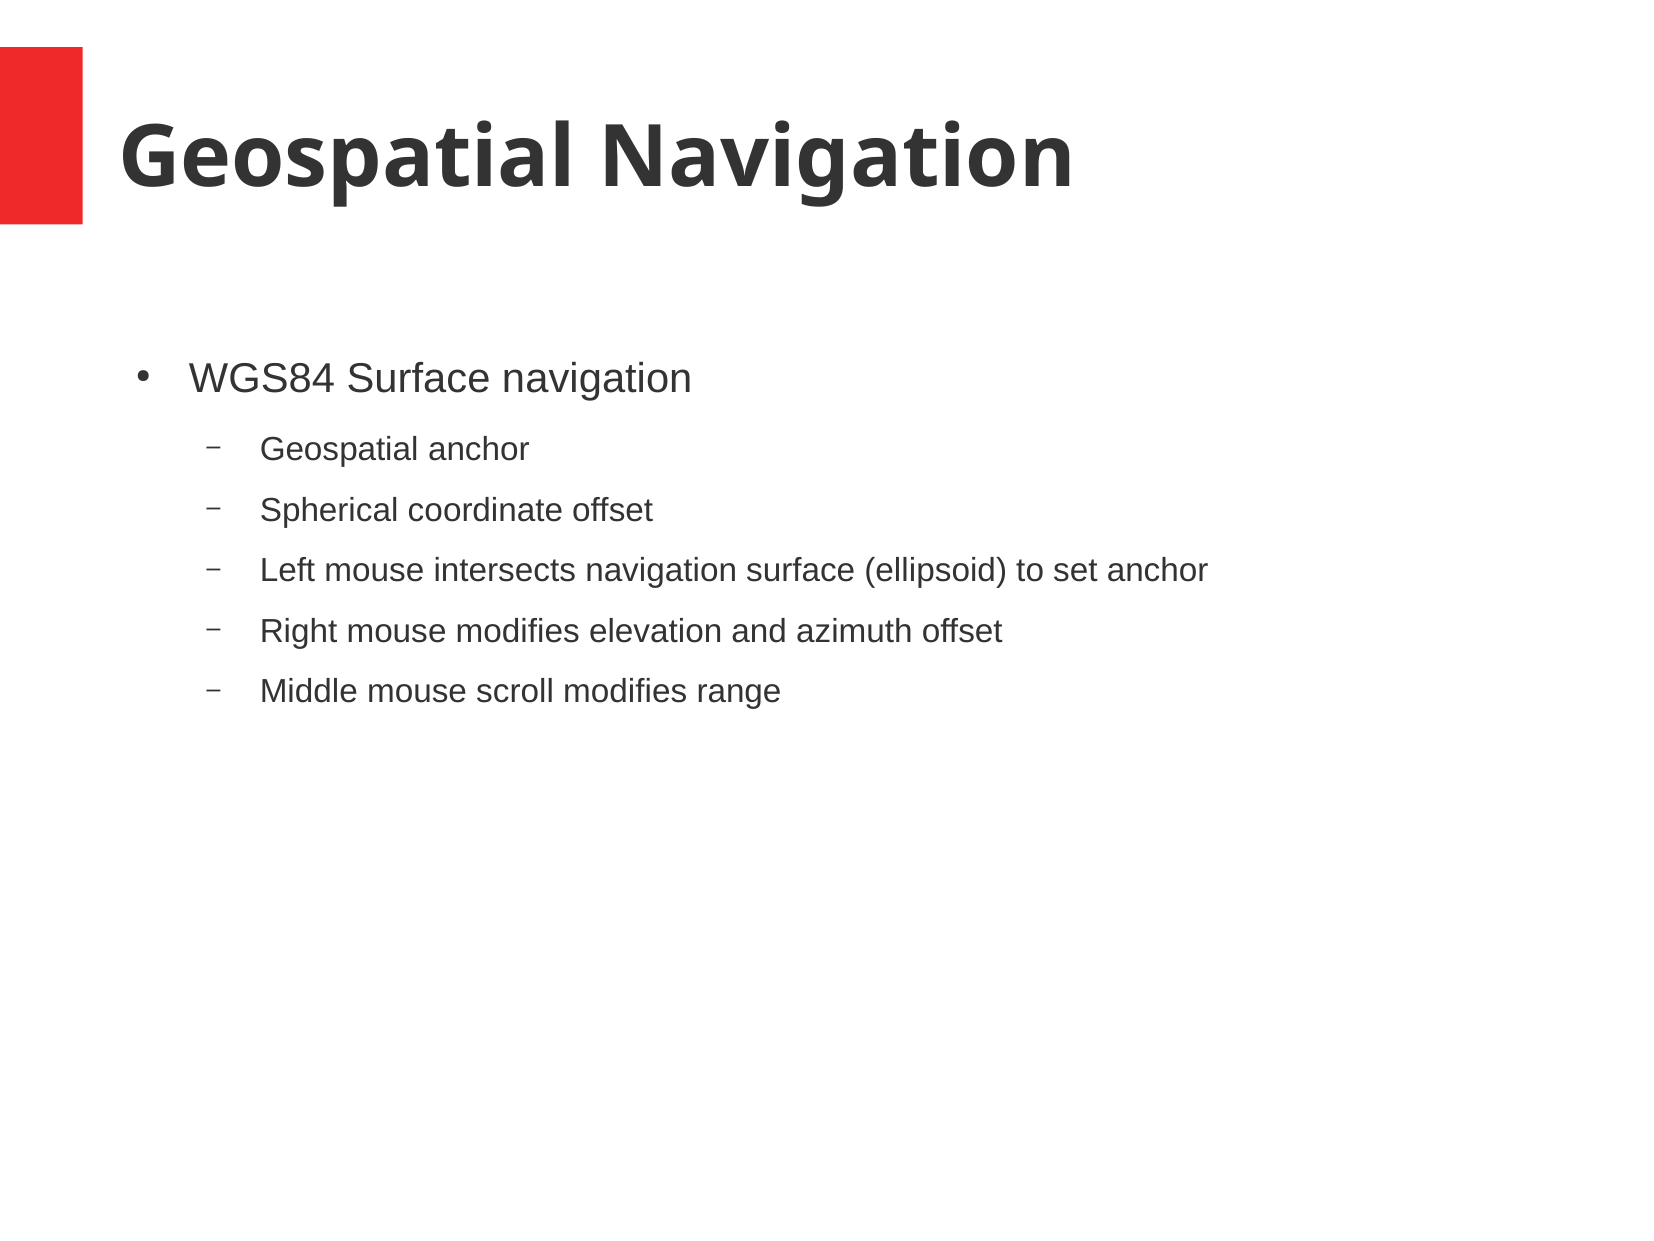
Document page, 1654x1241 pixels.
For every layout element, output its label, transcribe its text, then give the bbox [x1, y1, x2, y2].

title Geospatial Navigation [118, 49, 1571, 257]
list WGS84 Surface navigation Geospatial anchor Spherical coordinate offset Left mouse intersects navigation surface (ellipsoid) to set anchor Right mouse modifies elevation and azimuth offset Middle mouse scroll modifies range [118, 354, 1536, 1074]
